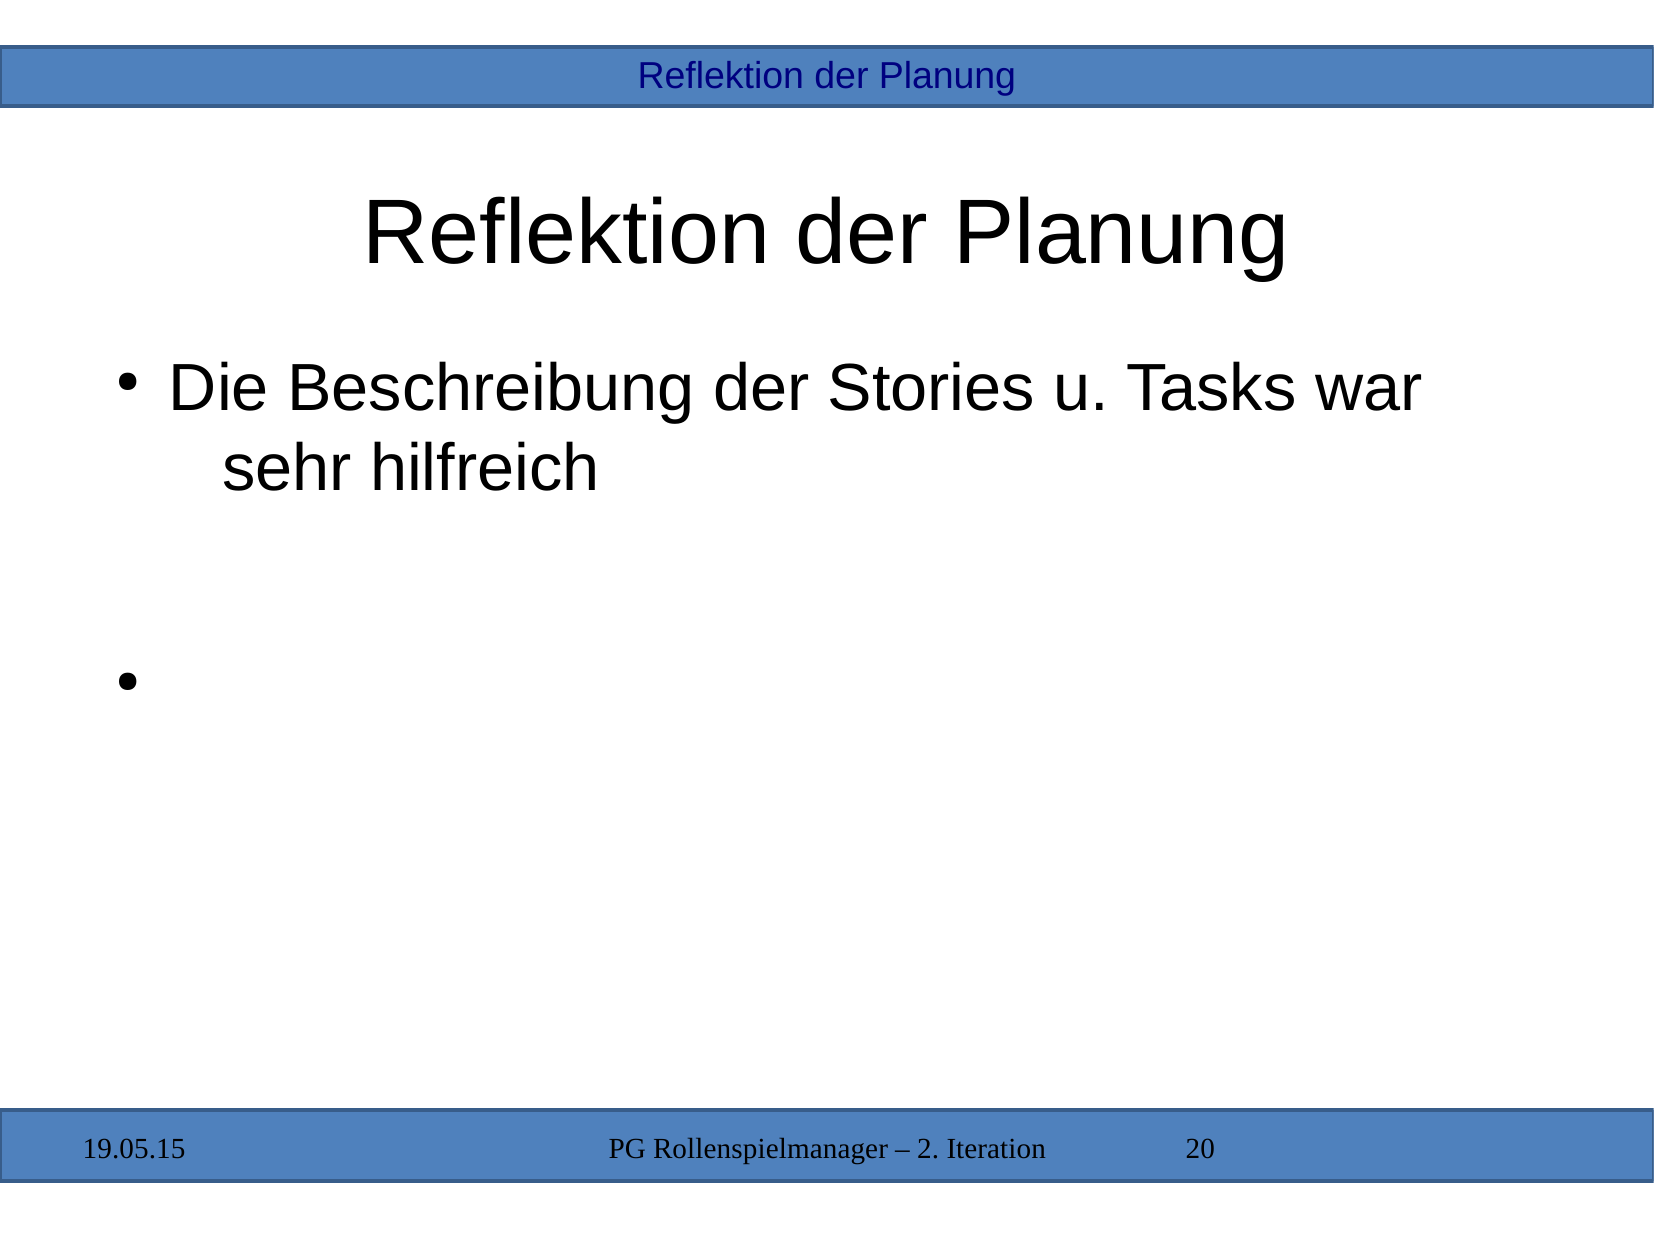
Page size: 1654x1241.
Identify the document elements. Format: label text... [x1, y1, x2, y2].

text_box Reflektion der Planung [0, 47, 1654, 105]
text_box [1185, 1129, 1571, 1216]
list Die Beschreibung der Stories u. Tasks war sehr hilfreich [80, 343, 1536, 1063]
title Reflektion der Planung [82, 123, 1571, 331]
text_box PG Rollenspielmanager – 2. Iteration [565, 1129, 1090, 1216]
text_box 19.05.15 [82, 1129, 468, 1216]
